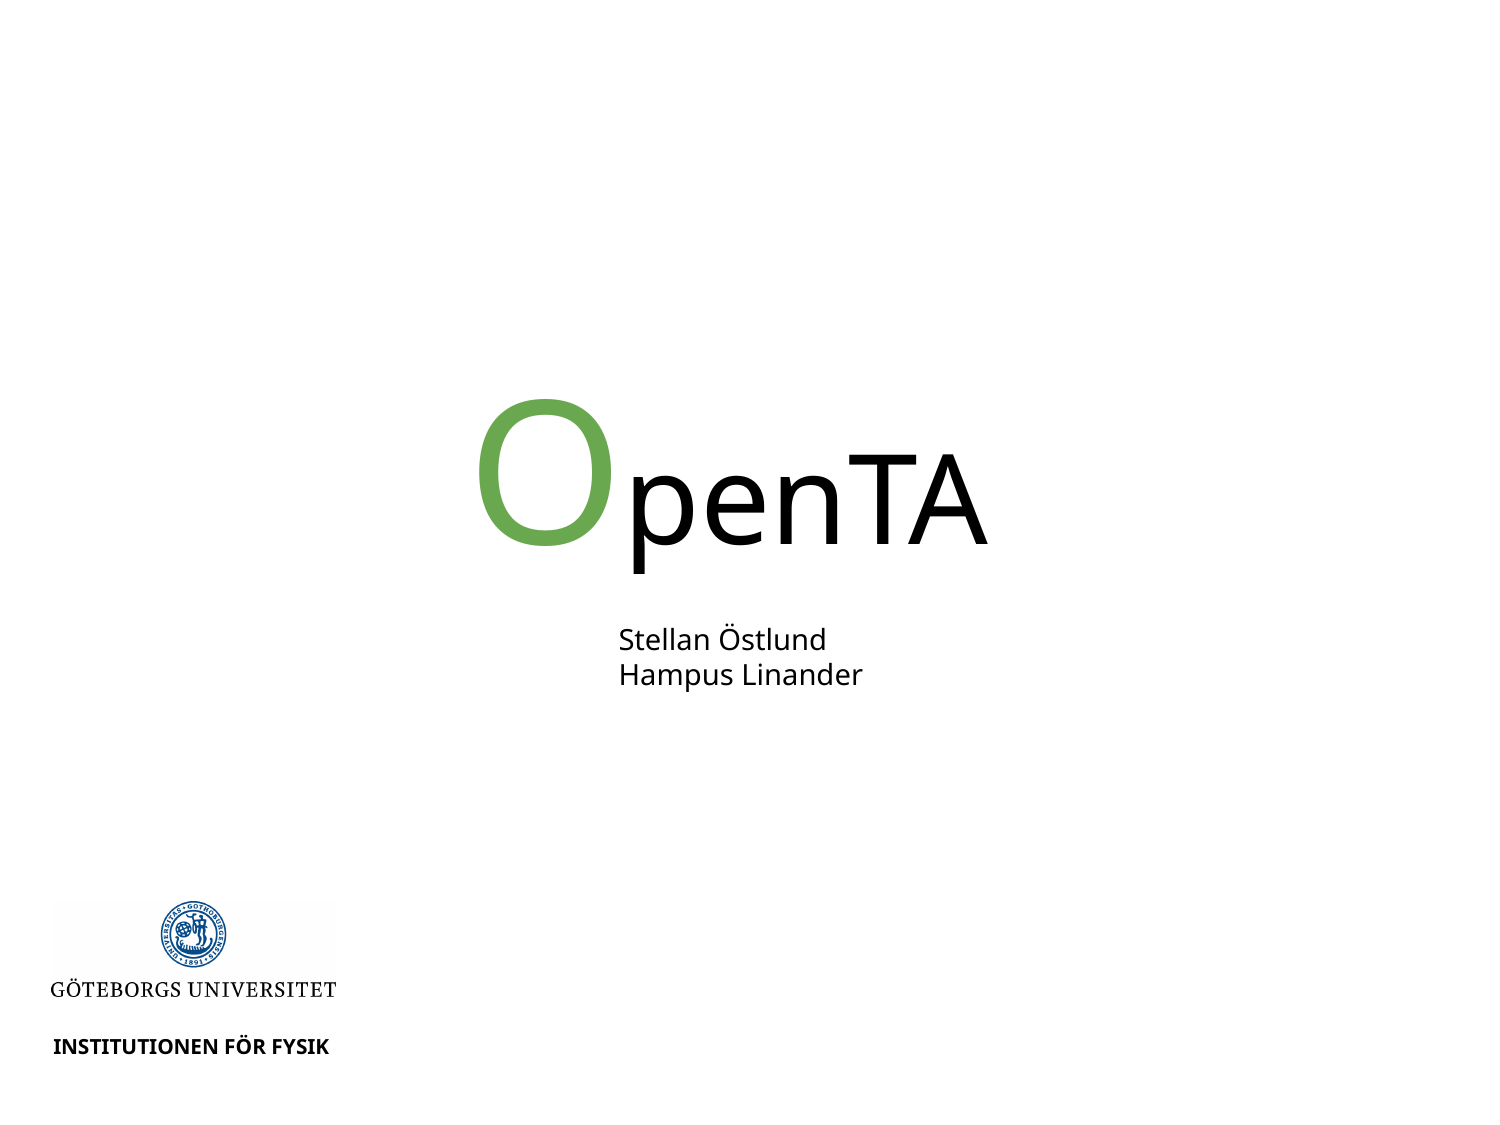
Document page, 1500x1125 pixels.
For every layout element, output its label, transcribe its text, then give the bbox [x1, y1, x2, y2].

text_box OpenTA [452, 329, 1013, 577]
text_box INSTITUTIONEN FÖR FYSIK [38, 1018, 349, 1096]
picture [51, 901, 336, 997]
text_box Stellan Östlund Hampus Linander [603, 606, 1072, 701]
